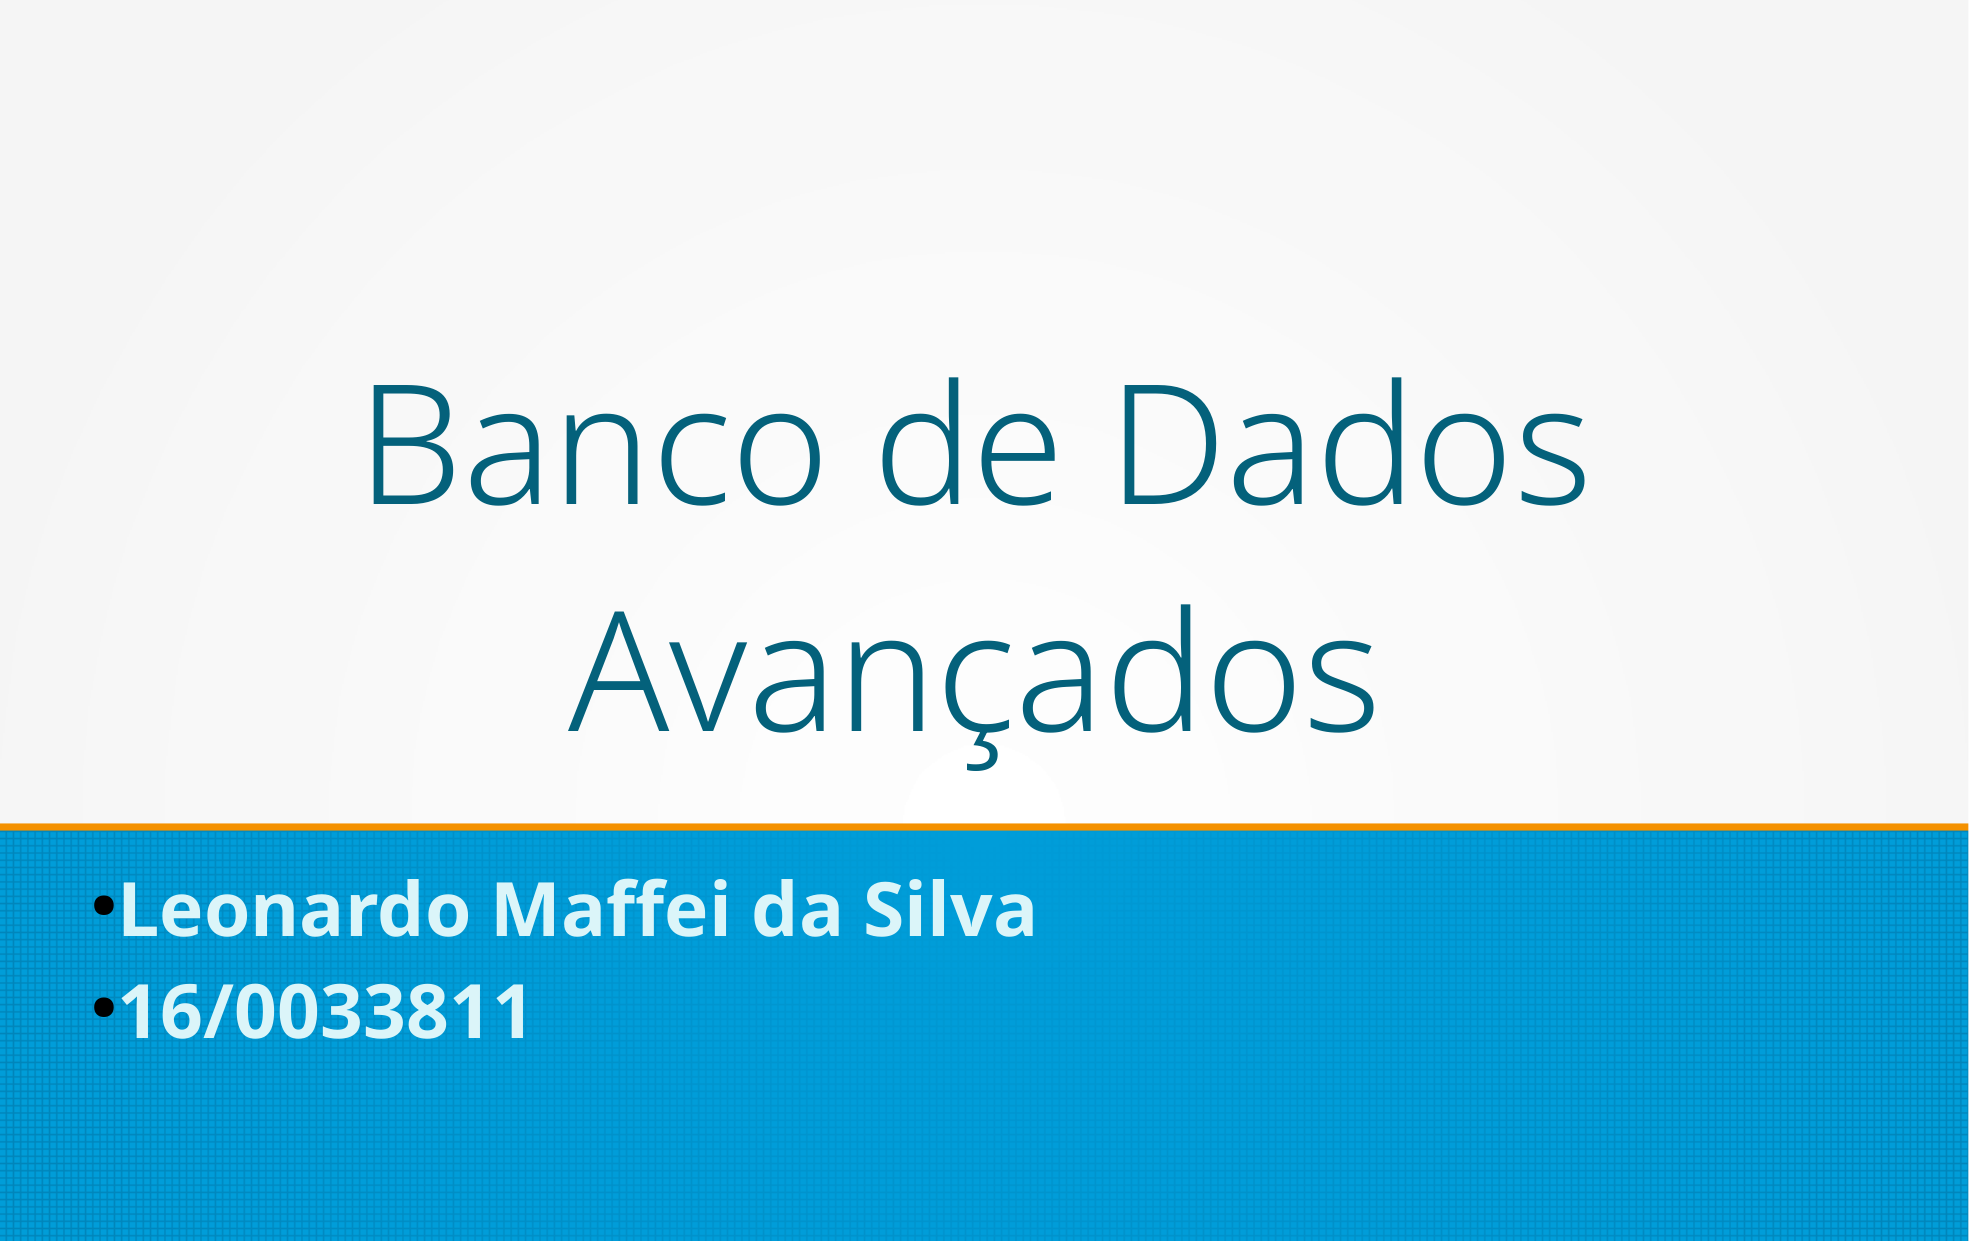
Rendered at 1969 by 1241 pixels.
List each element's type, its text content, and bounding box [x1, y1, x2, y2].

subtitle Leonardo Maffei da Silva 16/0033811 [90, 855, 1861, 1111]
picture [0, 0, 1969, 830]
title Banco de Dados Avançados [90, 49, 1862, 781]
